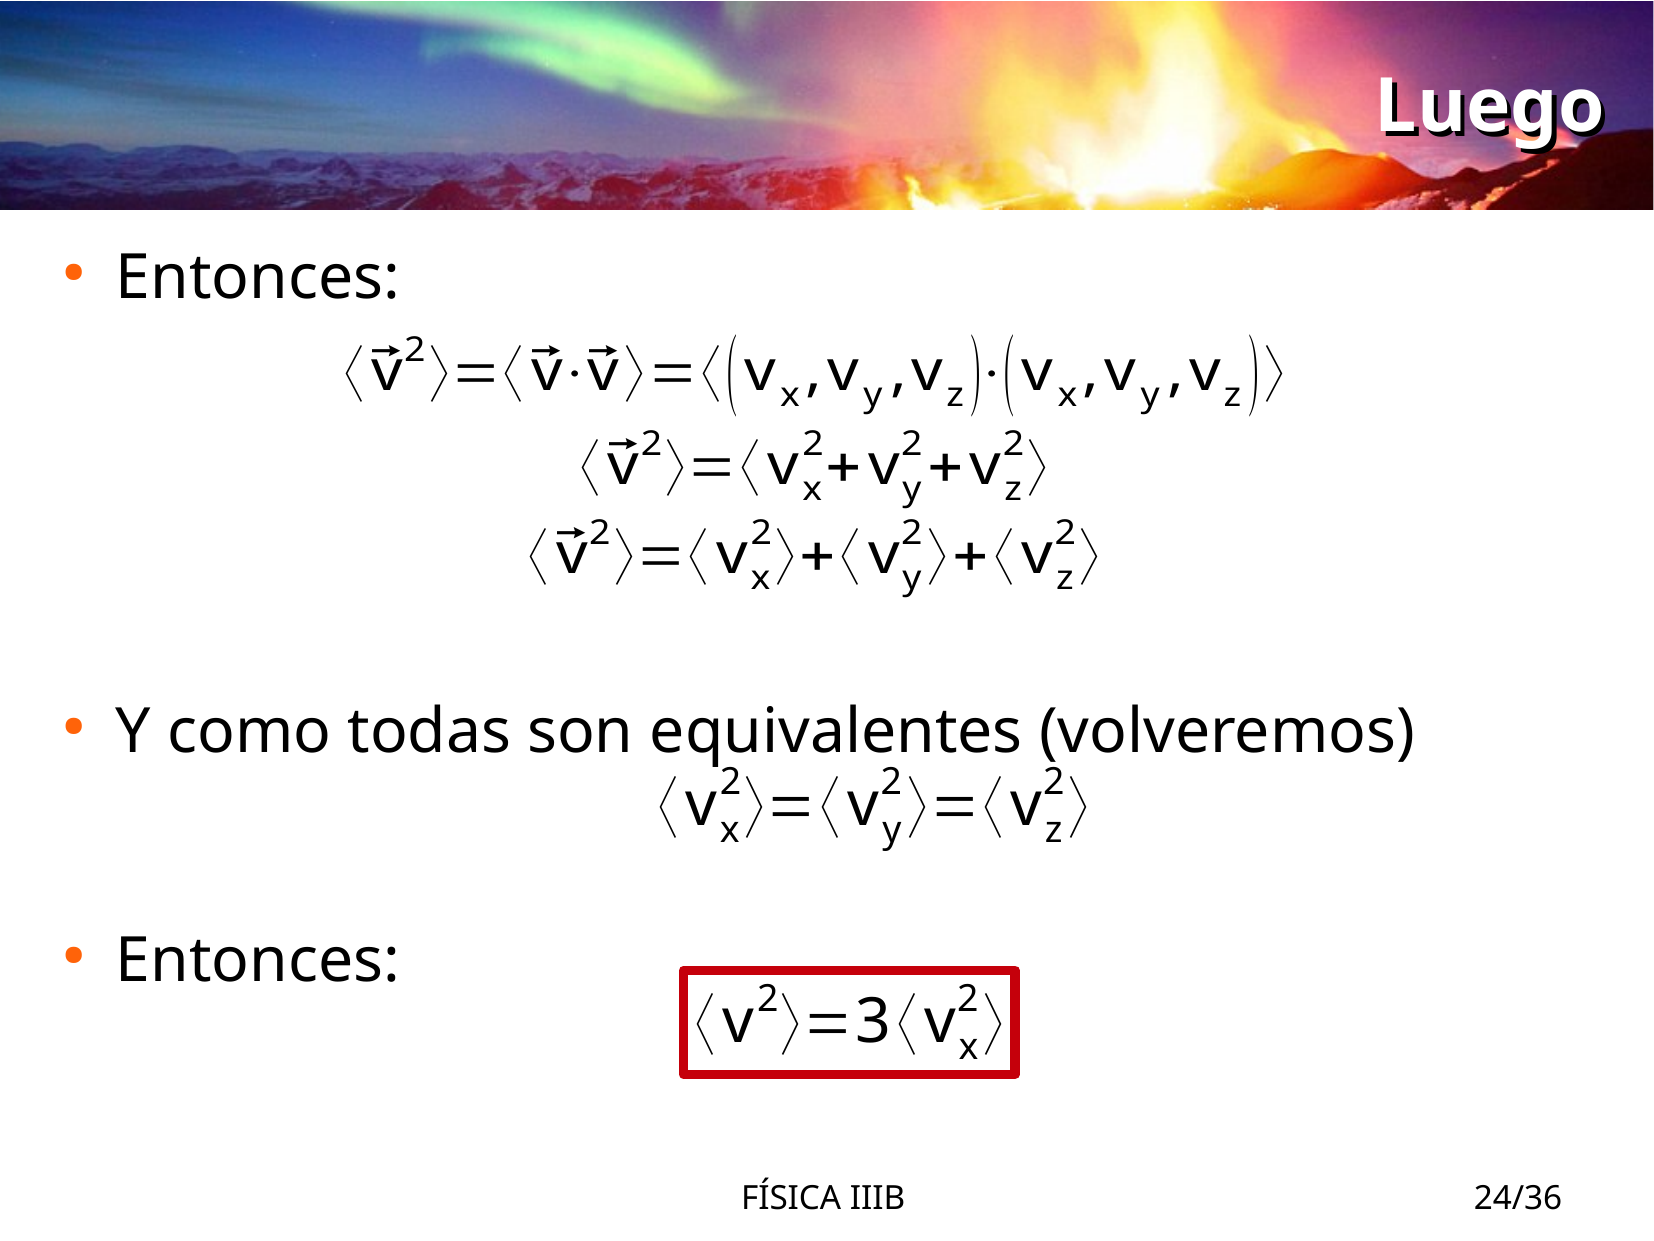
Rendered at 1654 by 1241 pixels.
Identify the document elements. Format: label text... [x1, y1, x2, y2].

chart [651, 758, 1096, 853]
list Entonces: Y como todas son equivalentes (volveremos) Entonces: [45, 231, 1606, 1132]
chart [336, 328, 1292, 598]
picture [0, 1, 1654, 210]
title Luego [45, 15, 1606, 191]
chart [688, 975, 1011, 1070]
